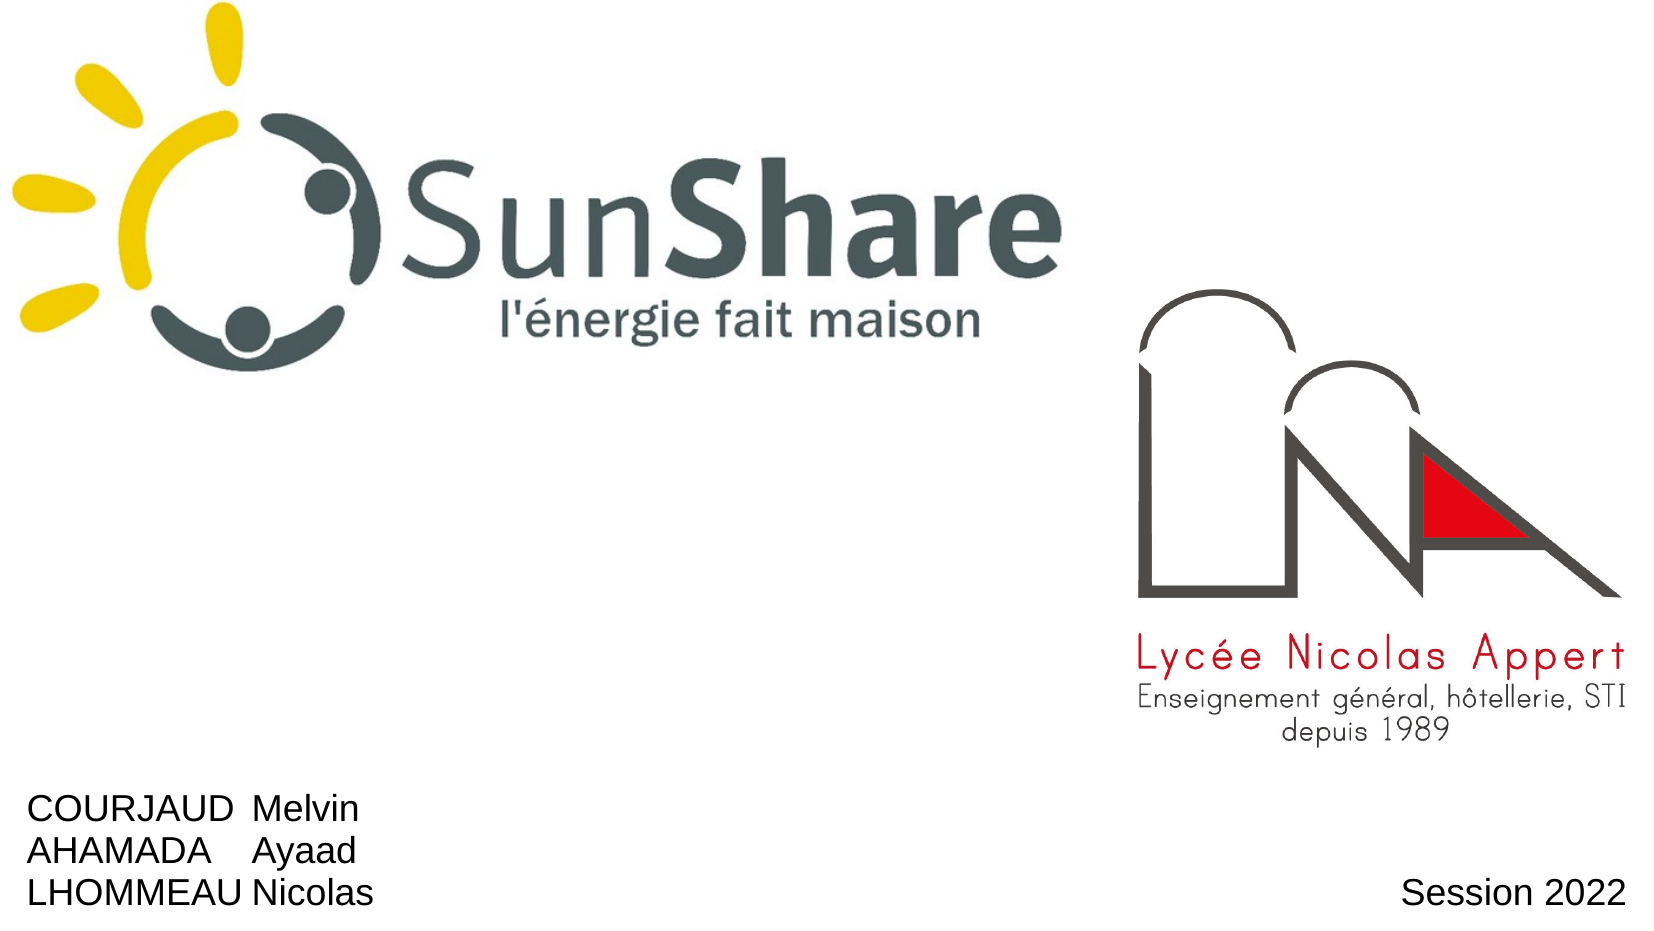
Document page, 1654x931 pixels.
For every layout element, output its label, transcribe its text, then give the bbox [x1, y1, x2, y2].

picture [0, 0, 1111, 381]
text_box COURJAUD Melvin AHAMADA Ayaad LHOMMEAU Nicolas [11, 780, 402, 922]
text_box Session 2022 [1381, 864, 1642, 922]
picture [1117, 267, 1654, 756]
